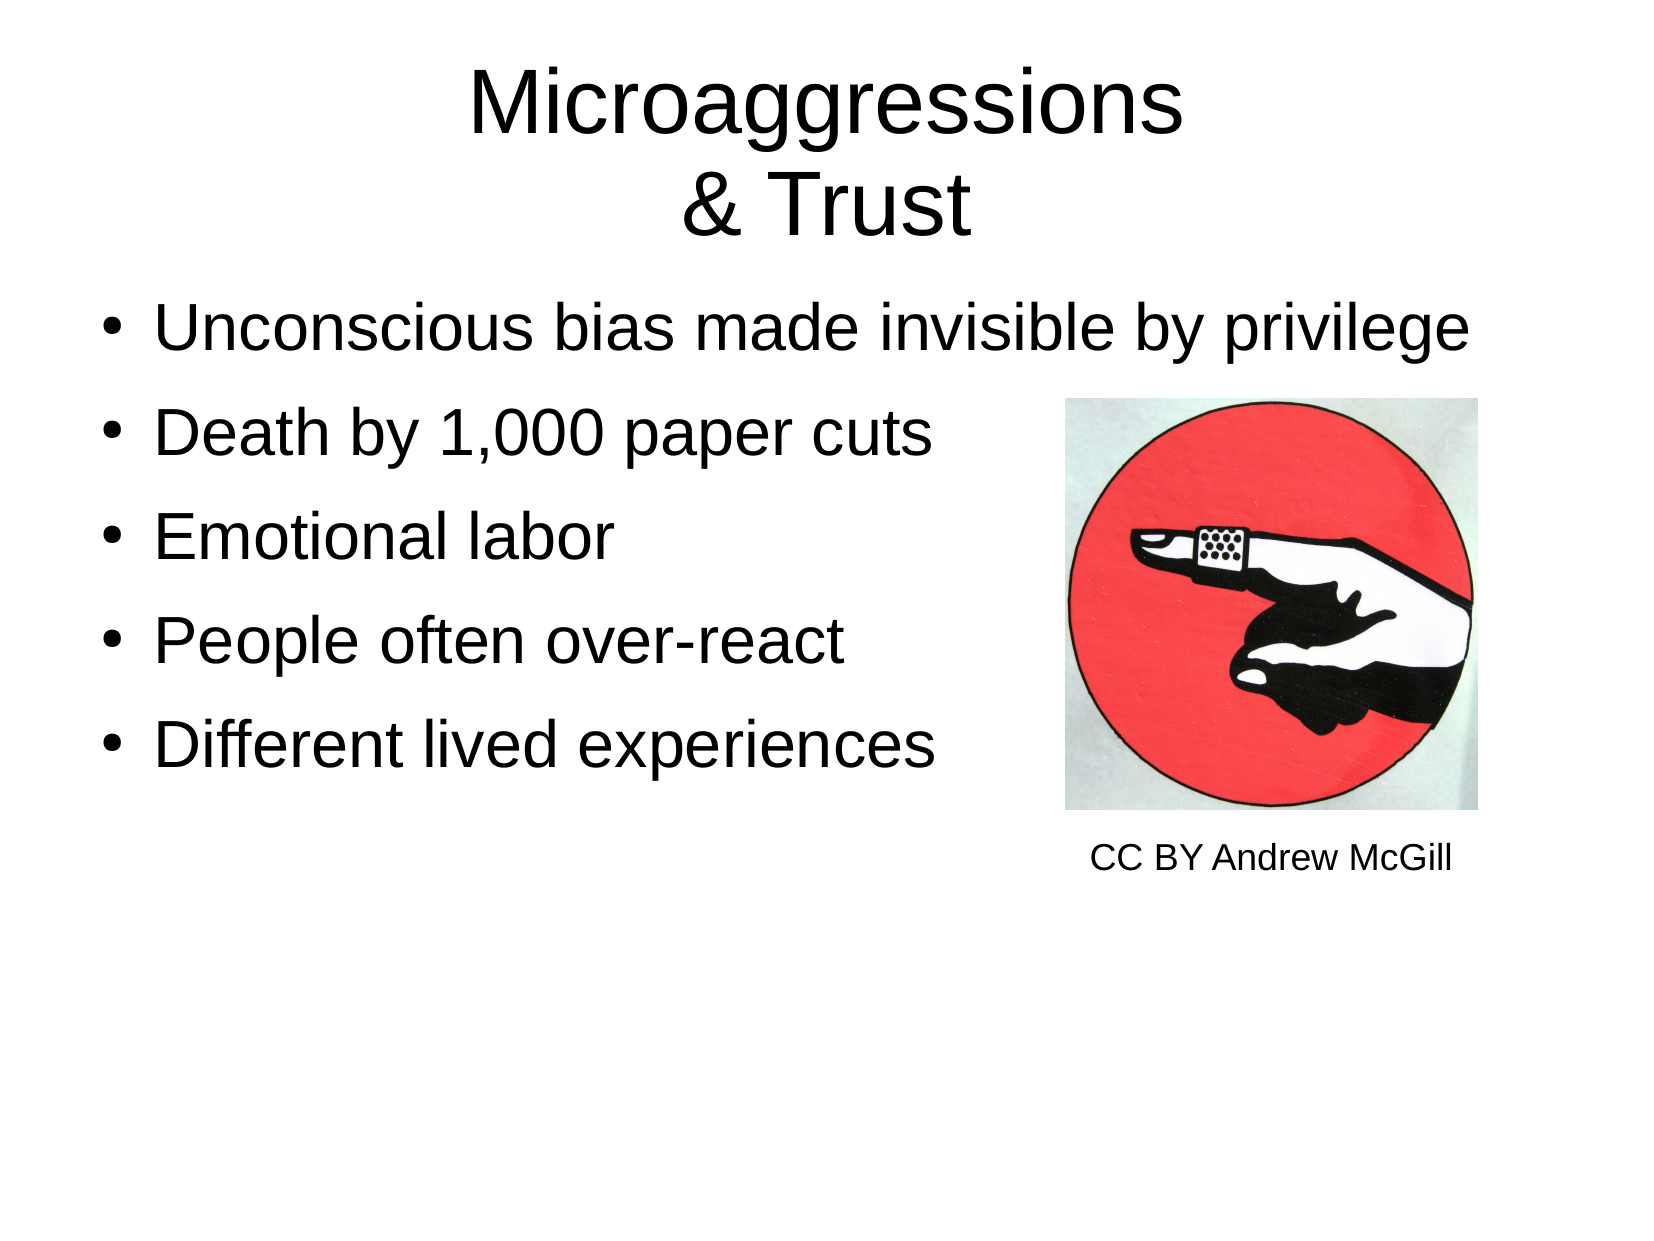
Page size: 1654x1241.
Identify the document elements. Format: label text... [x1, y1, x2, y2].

list Unconscious bias made invisible by privilege Death by 1,000 paper cuts Emotional labor People often over-react Different lived experiences [82, 290, 1571, 1010]
picture [1065, 398, 1478, 811]
title Microaggressions & Trust [82, 49, 1571, 257]
text_box CC BY Andrew McGill [1074, 829, 1468, 886]
